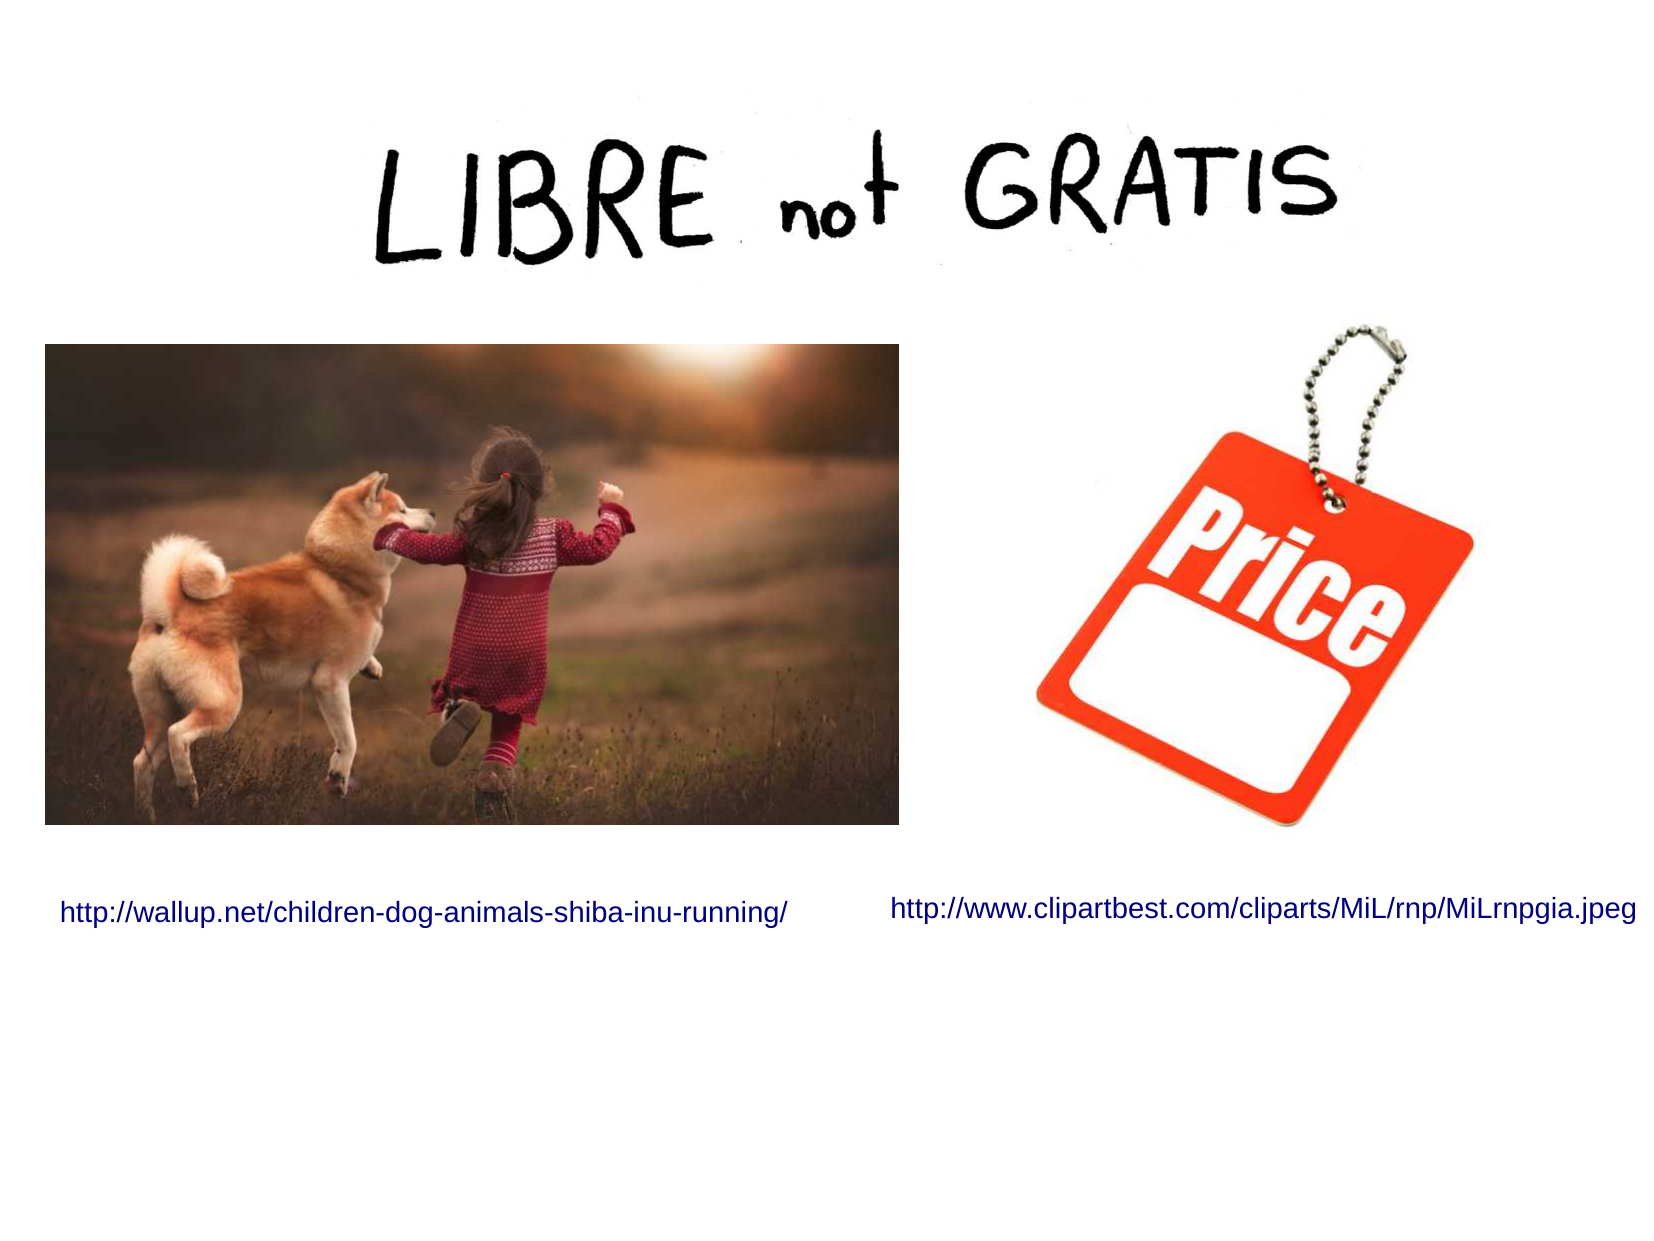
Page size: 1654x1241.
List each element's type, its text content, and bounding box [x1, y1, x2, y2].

text_box http://wallup.net/children-dog-animals-shiba-inu-running/ [45, 888, 871, 946]
text_box http://www.clipartbest.com/cliparts/MiL/rnp/MiLrnpgia.jpeg [875, 885, 1654, 966]
picture [315, 89, 1510, 851]
picture [45, 344, 899, 826]
